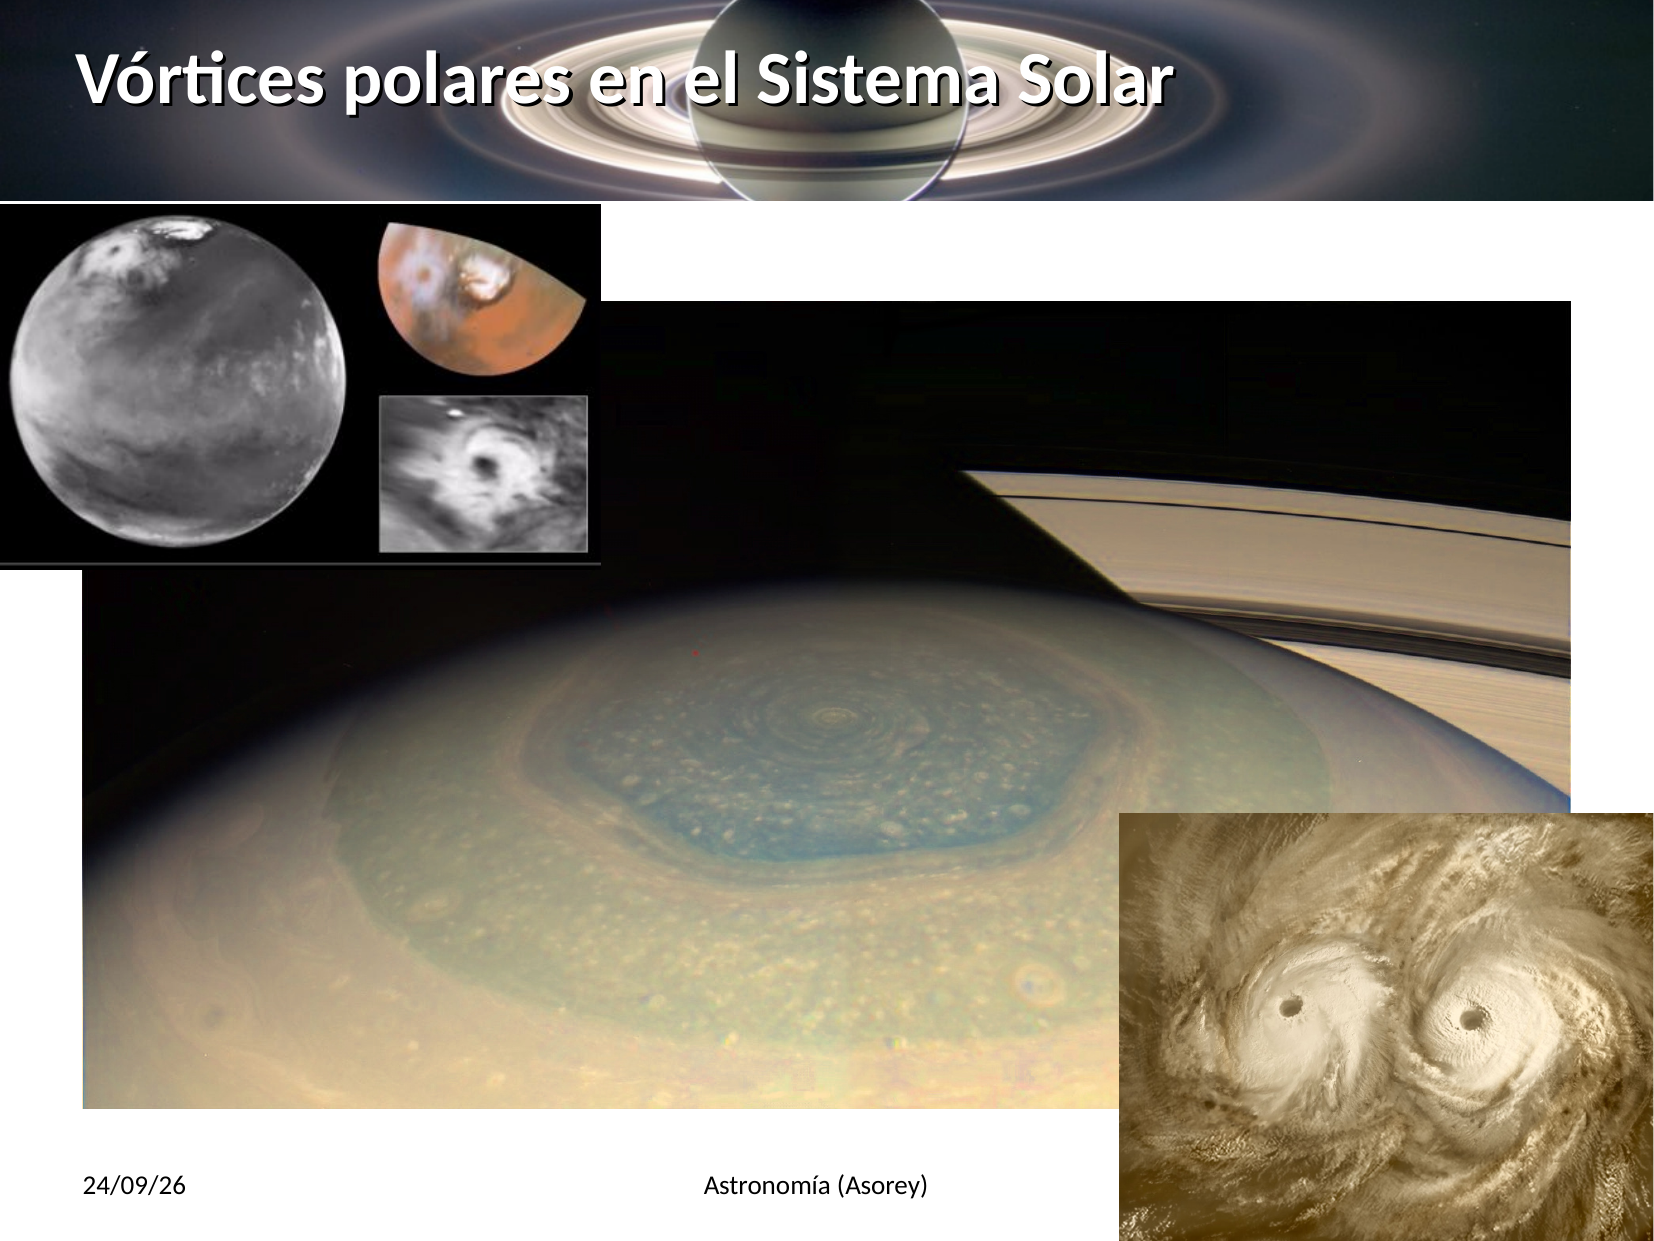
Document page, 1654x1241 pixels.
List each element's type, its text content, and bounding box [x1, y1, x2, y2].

title Vórtices polares en el Sistema Solar [75, 19, 1564, 151]
picture [0, 0, 1654, 201]
picture [0, 204, 1654, 1241]
